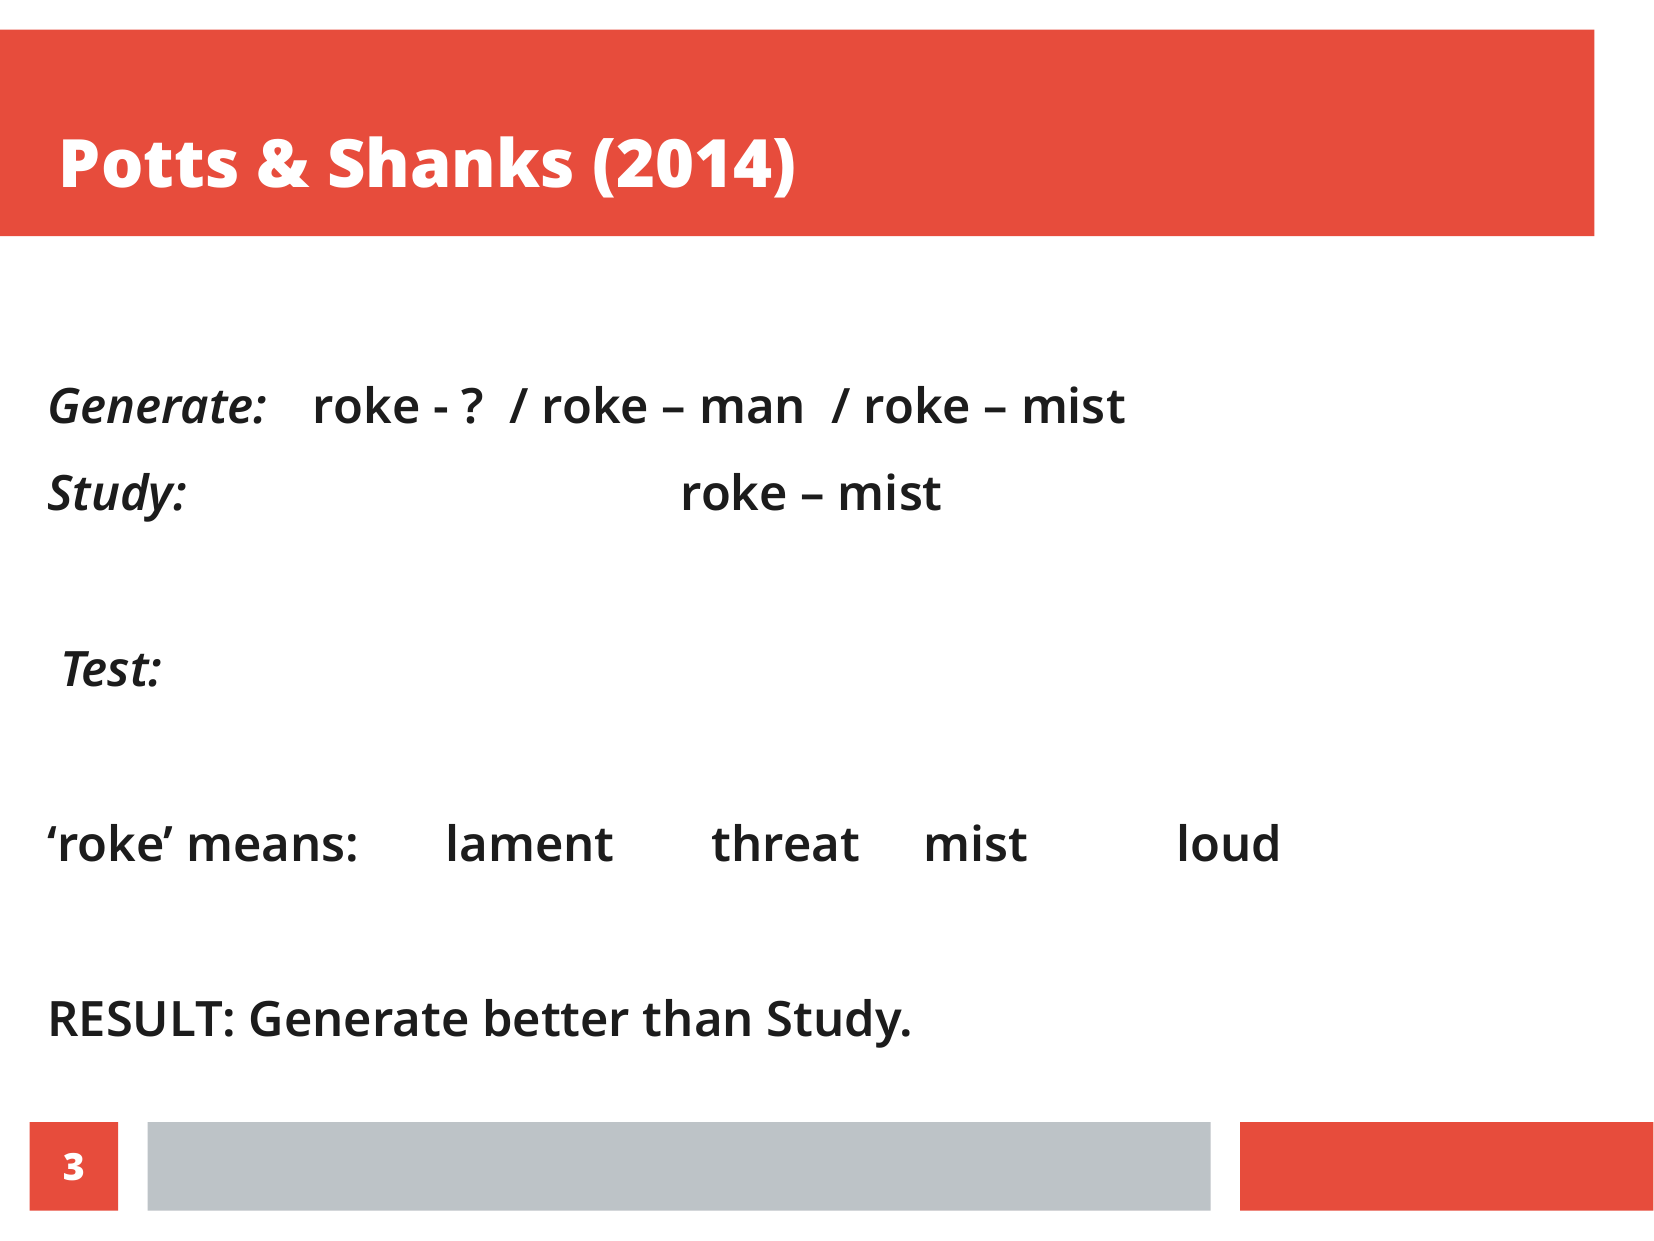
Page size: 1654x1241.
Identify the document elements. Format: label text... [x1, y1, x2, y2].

title Potts & Shanks (2014) [59, 59, 1595, 207]
list Generate: roke - ? / roke – man / roke – mist Study: roke – mist Test: ‘roke’ means: lament threat mist loud RESULT: Generate better than Study. [47, 283, 1554, 1052]
